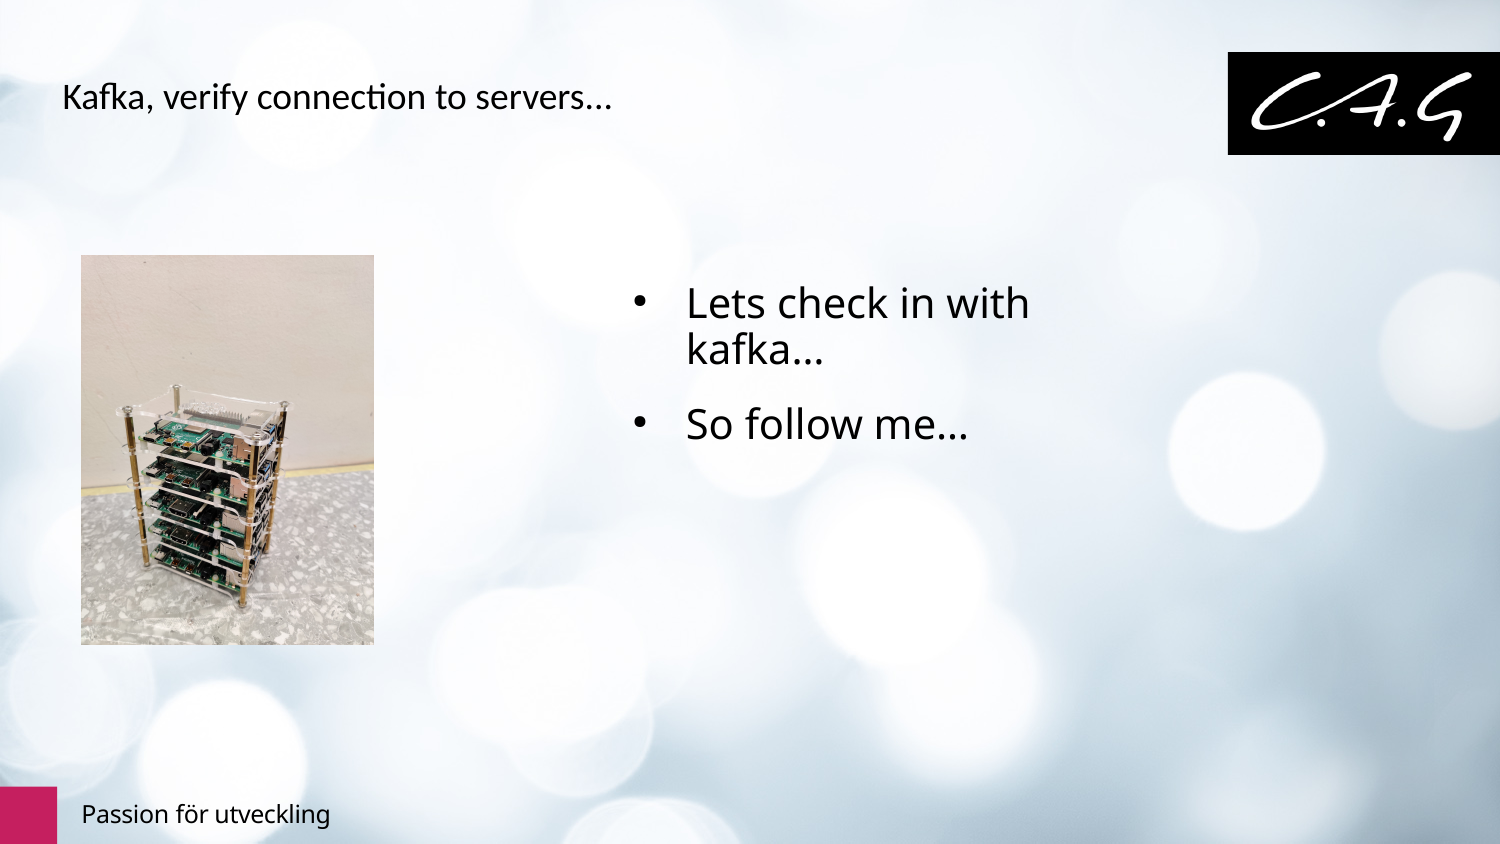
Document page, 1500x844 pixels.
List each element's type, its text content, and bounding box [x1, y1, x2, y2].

list Lets check in with kafka… So follow me… [615, 285, 1123, 675]
picture [0, 0, 1500, 844]
title Kafka, verify connection to servers... [62, 30, 1197, 171]
